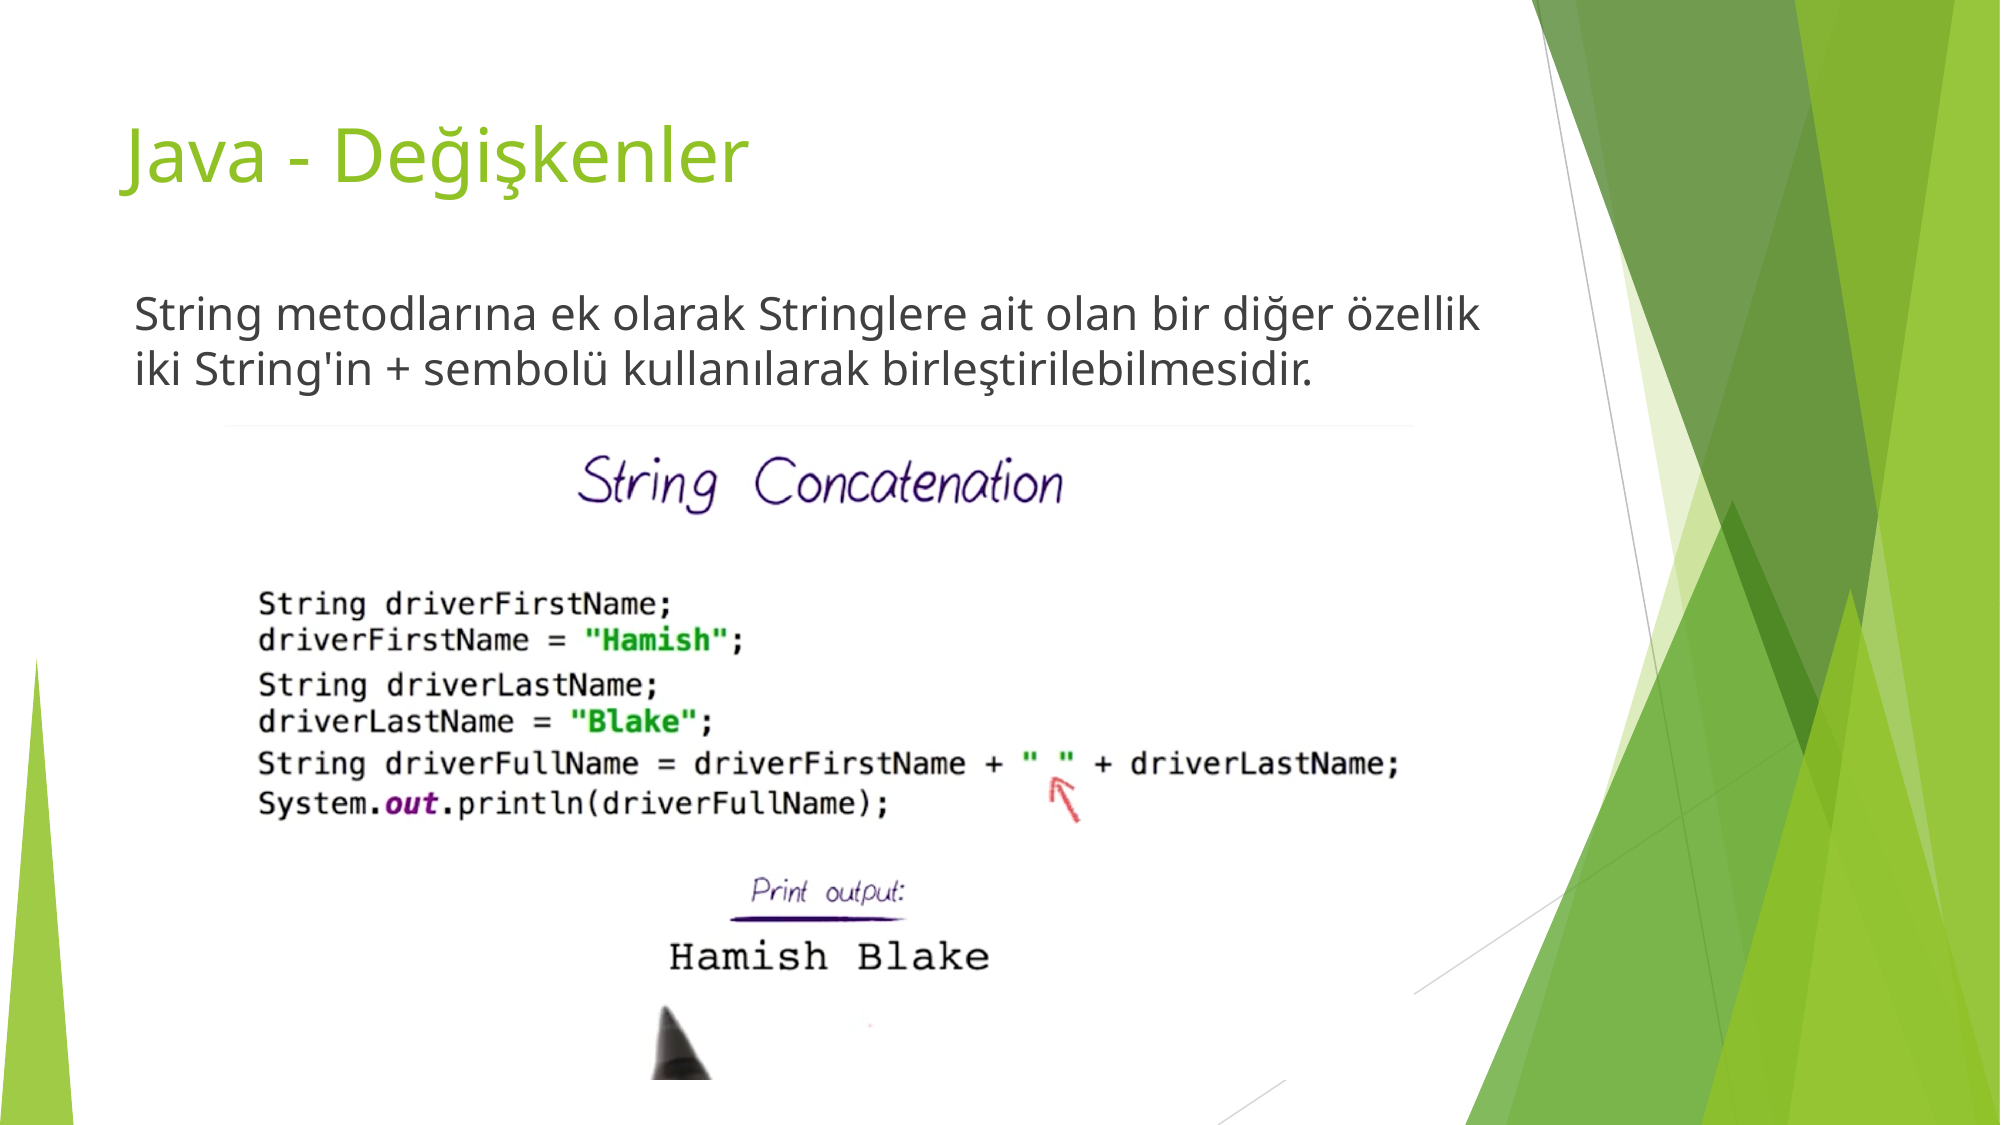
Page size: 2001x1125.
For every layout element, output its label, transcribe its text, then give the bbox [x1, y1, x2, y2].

picture [225, 425, 1414, 1081]
title Java - Değişkenler [111, 99, 1522, 317]
list String metodlarına ek olarak Stringlere ait olan bir diğer özellik iki String'in + sembolü kullanılarak birleştirilebilmesidir. [120, 277, 1531, 436]
